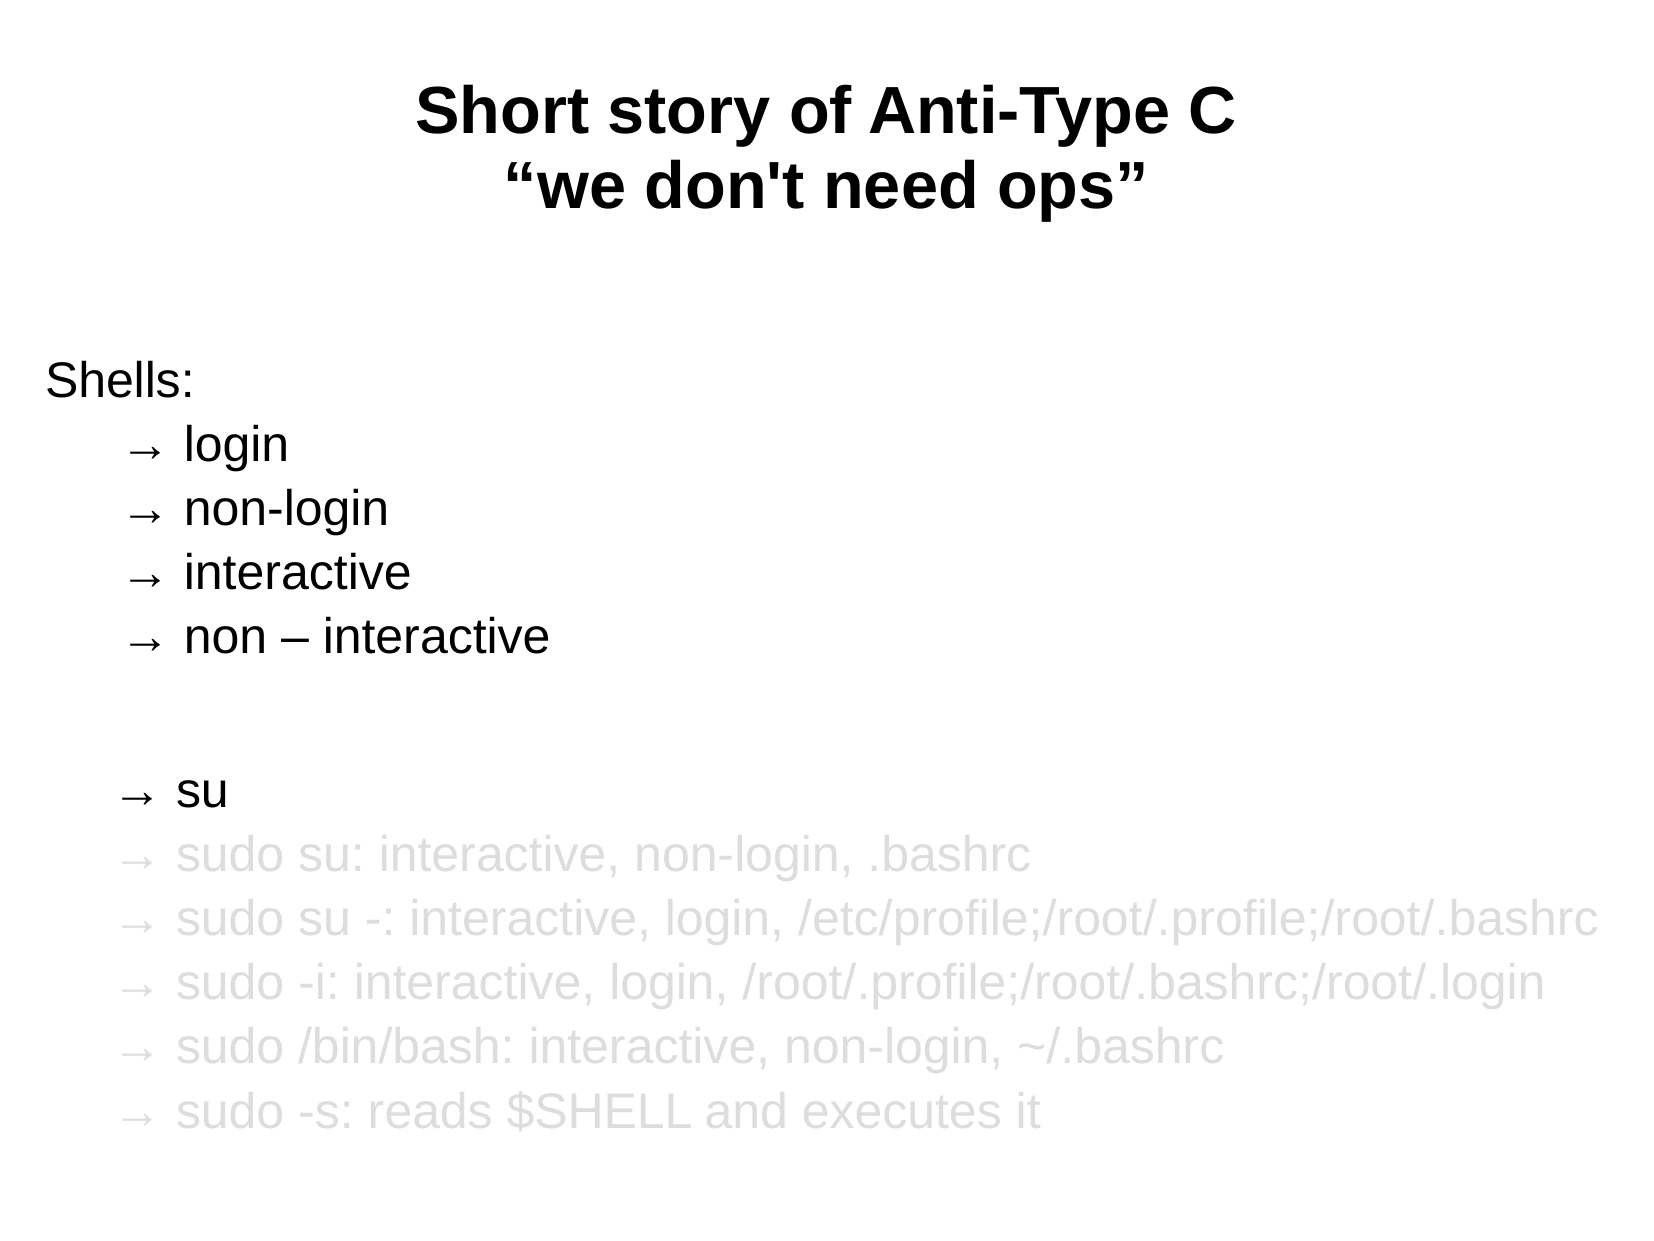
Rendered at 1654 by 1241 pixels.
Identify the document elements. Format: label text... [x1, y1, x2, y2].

subtitle Short story of Anti-Type C “we don't need ops” [82, 0, 1571, 336]
text_box Shells: → login → non-login → interactive → non – interactive [30, 336, 1654, 856]
text_box → su → sudo su: interactive, non-login, .bashrc → sudo su -: interactive, login, /etc/profile;/root/.profile;/root/.bashrc → sudo -i: interactive, login, /root/.profile;/root/.bashrc;/root/.login → sudo /bin/bash: interactive, non-login, ~/.bashrc → sudo -s: reads $SHELL and executes it [97, 746, 1615, 1138]
